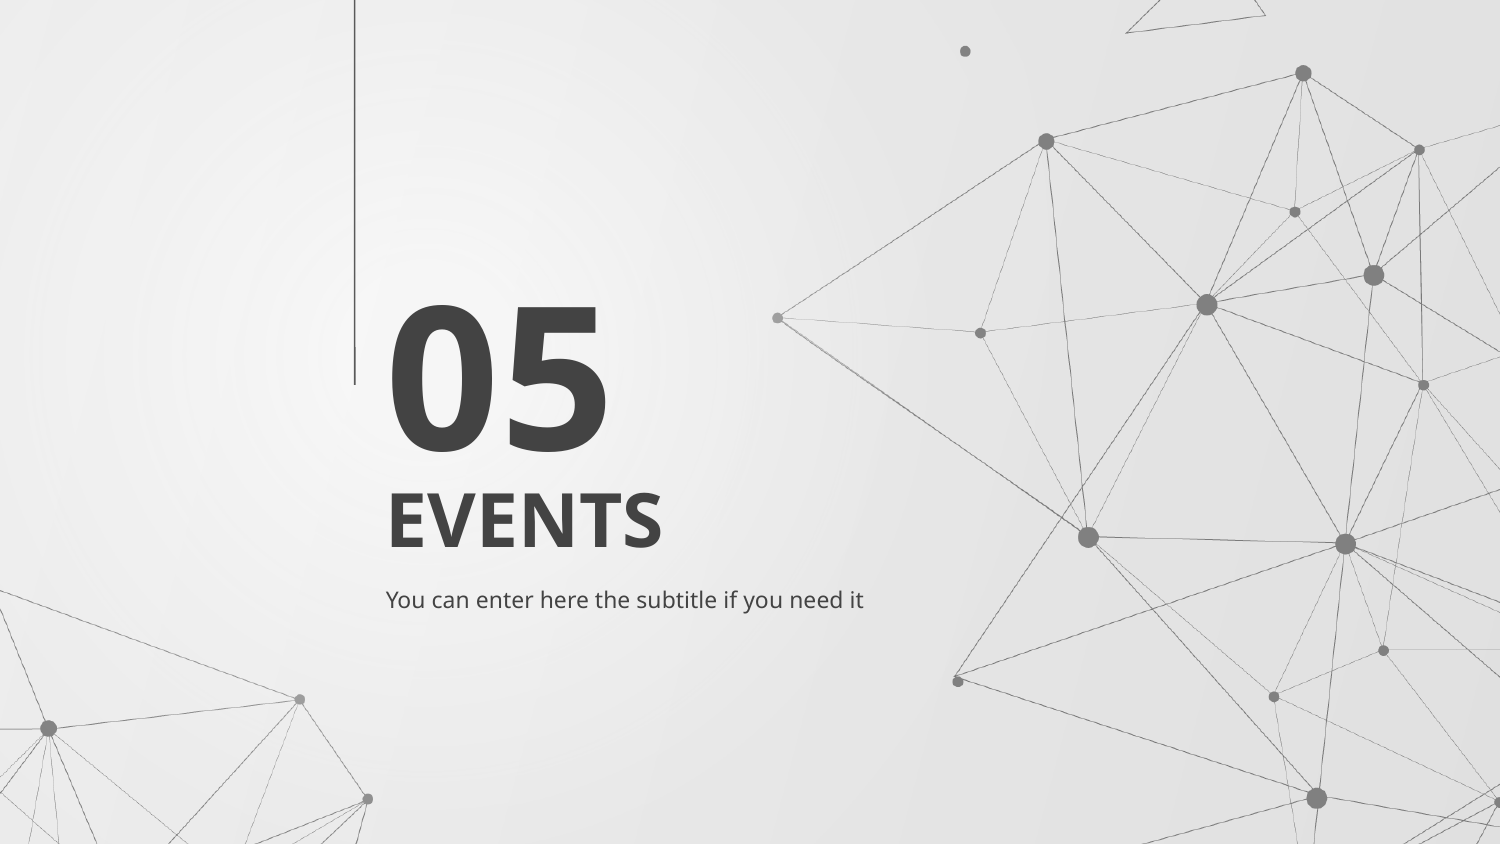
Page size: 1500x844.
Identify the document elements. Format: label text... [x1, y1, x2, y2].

subtitle You can enter here the subtitle if you need it [370, 570, 1064, 659]
picture [0, 0, 1500, 844]
title 05 [370, 308, 860, 433]
title EVENTS [370, 359, 1224, 676]
